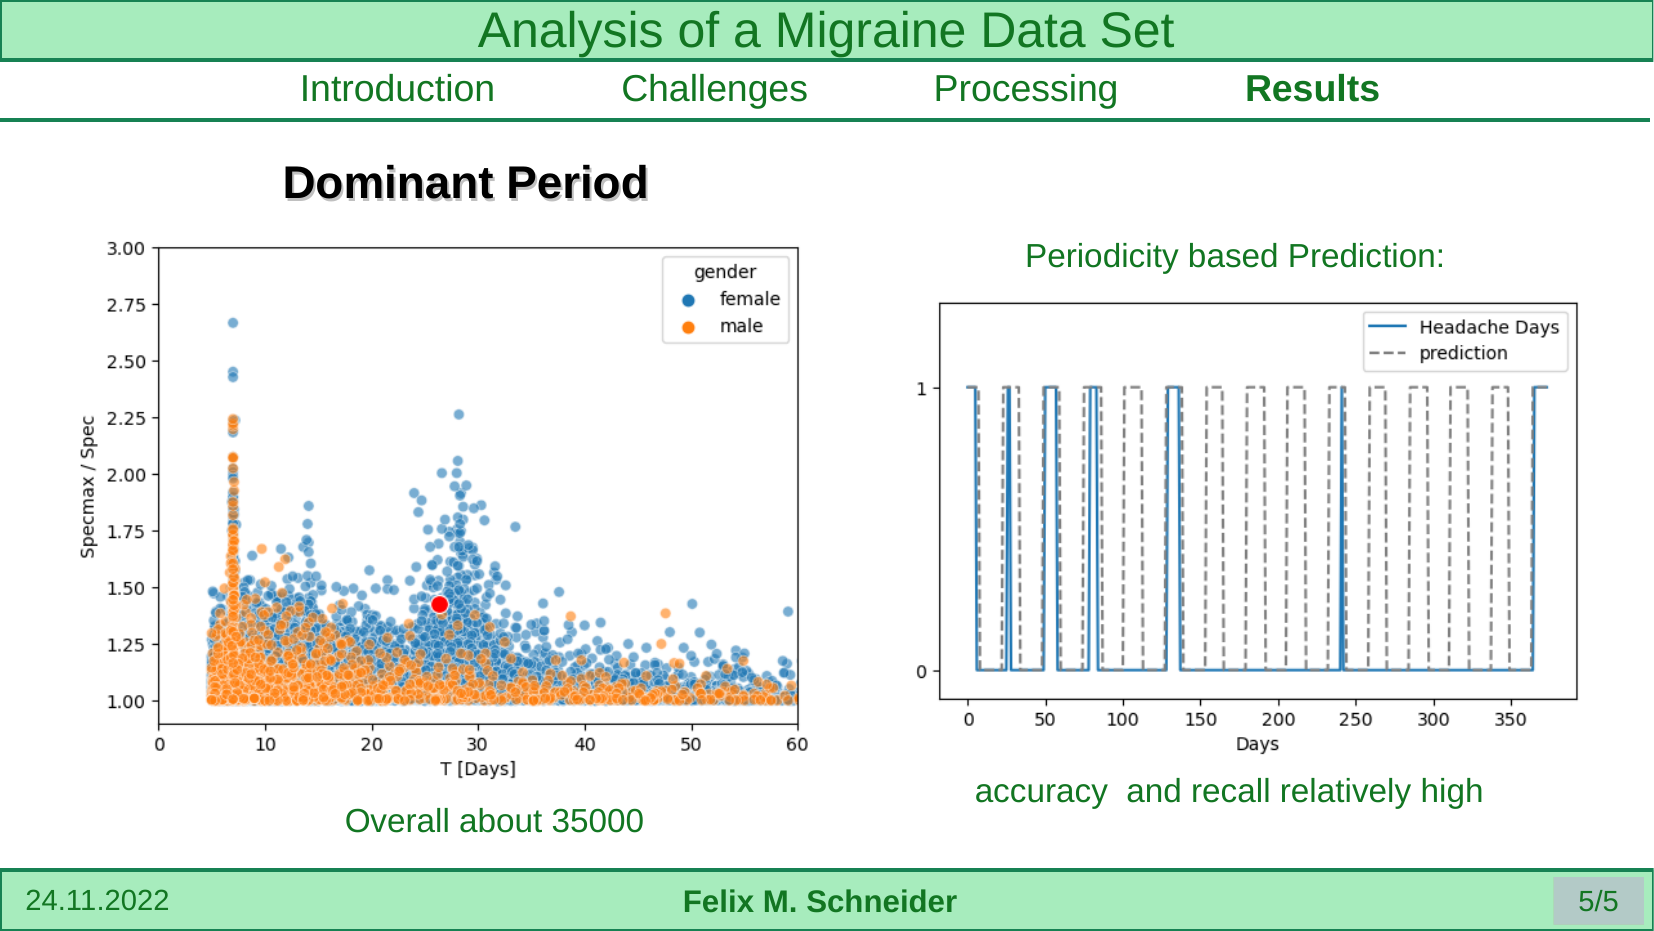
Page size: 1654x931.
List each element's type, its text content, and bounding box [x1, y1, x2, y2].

text_box 5/5 [1553, 877, 1644, 925]
text_box Overall about 35000 [330, 795, 721, 884]
text_box Introduction Challenges Processing Results [45, 60, 1636, 117]
picture [68, 228, 822, 792]
text_box Periodicity based Prediction: [1010, 230, 1521, 283]
text_box accuracy and recall relatively high [960, 765, 1576, 817]
title Analysis of a Migraine Data Set [0, 0, 1654, 61]
text_box Dominant Period [64, 130, 867, 236]
picture [896, 290, 1588, 771]
